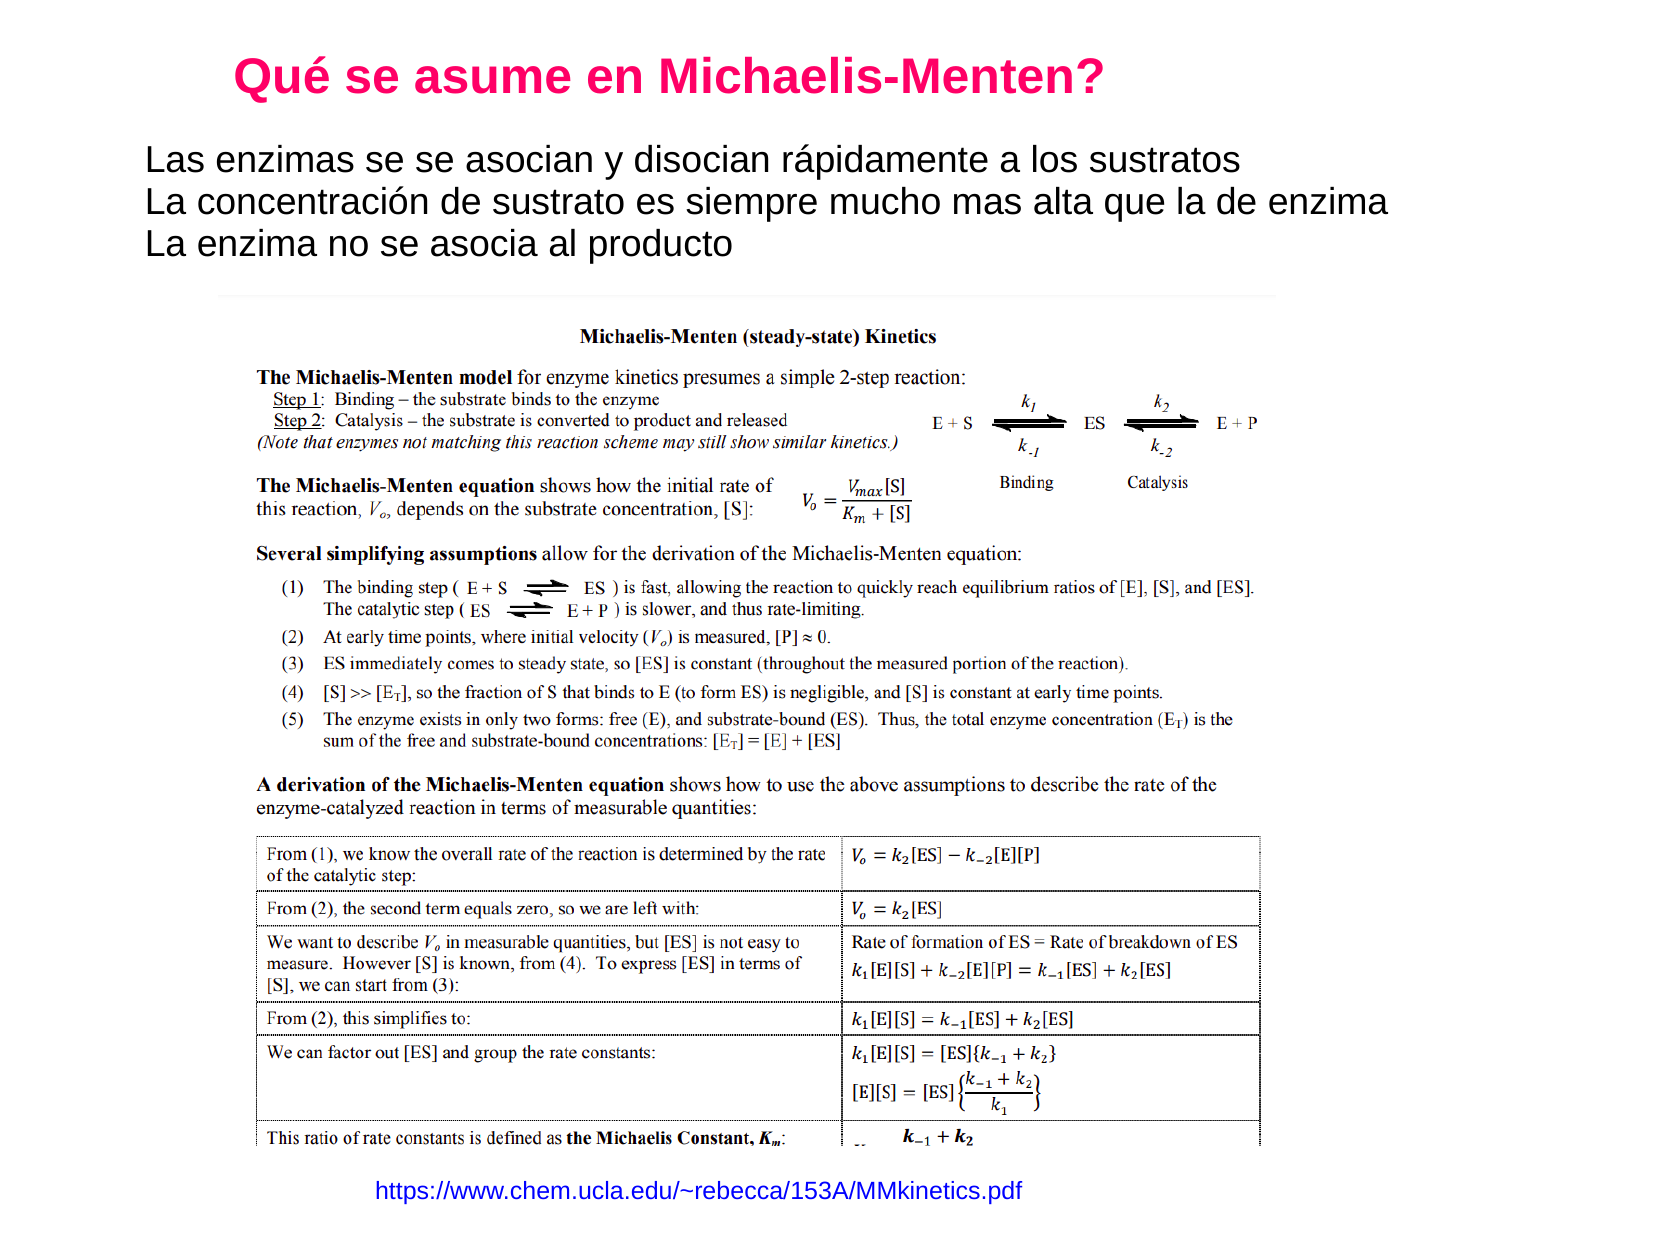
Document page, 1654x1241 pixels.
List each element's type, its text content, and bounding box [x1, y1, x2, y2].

picture [218, 295, 1276, 1146]
text_box https://www.chem.ucla.edu/~rebecca/153A/MMkinetics.pdf [360, 1169, 1388, 1217]
text_box Las enzimas se se asocian y disocian rápidamente a los sustratos La concentración de sustrato es siempre mucho mas alta que la de enzima La enzima no se asocia al producto [130, 130, 1536, 272]
text_box Qué se asume en Michaelis-Menten? [218, 41, 1121, 112]
